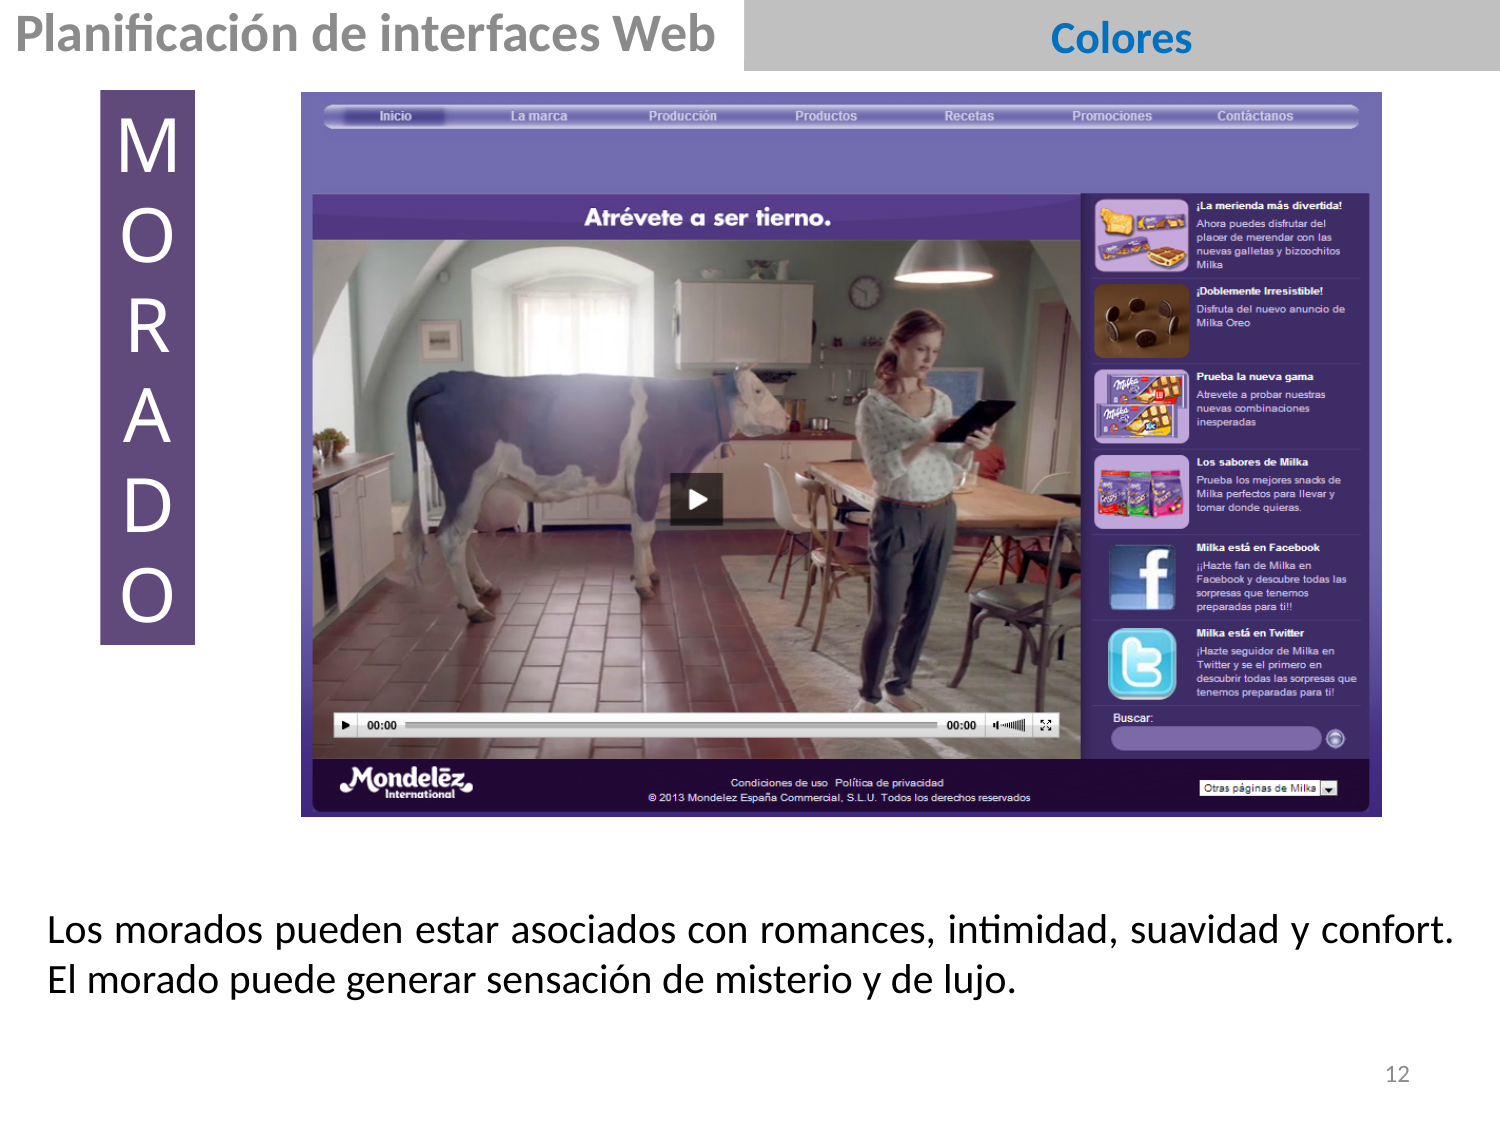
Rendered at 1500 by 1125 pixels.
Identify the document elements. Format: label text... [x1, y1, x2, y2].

picture [301, 92, 1382, 817]
title Los morados pueden estar asociados con romances, intimidad, suavidad y confort. El morado puede generar sensación de misterio y de lujo. [32, 857, 1471, 1046]
title Colores [744, 0, 1500, 71]
title Planificación de interfaces Web [0, 0, 745, 60]
text_box MORADO [100, 90, 195, 645]
slide_number <número> [1074, 1042, 1425, 1103]
